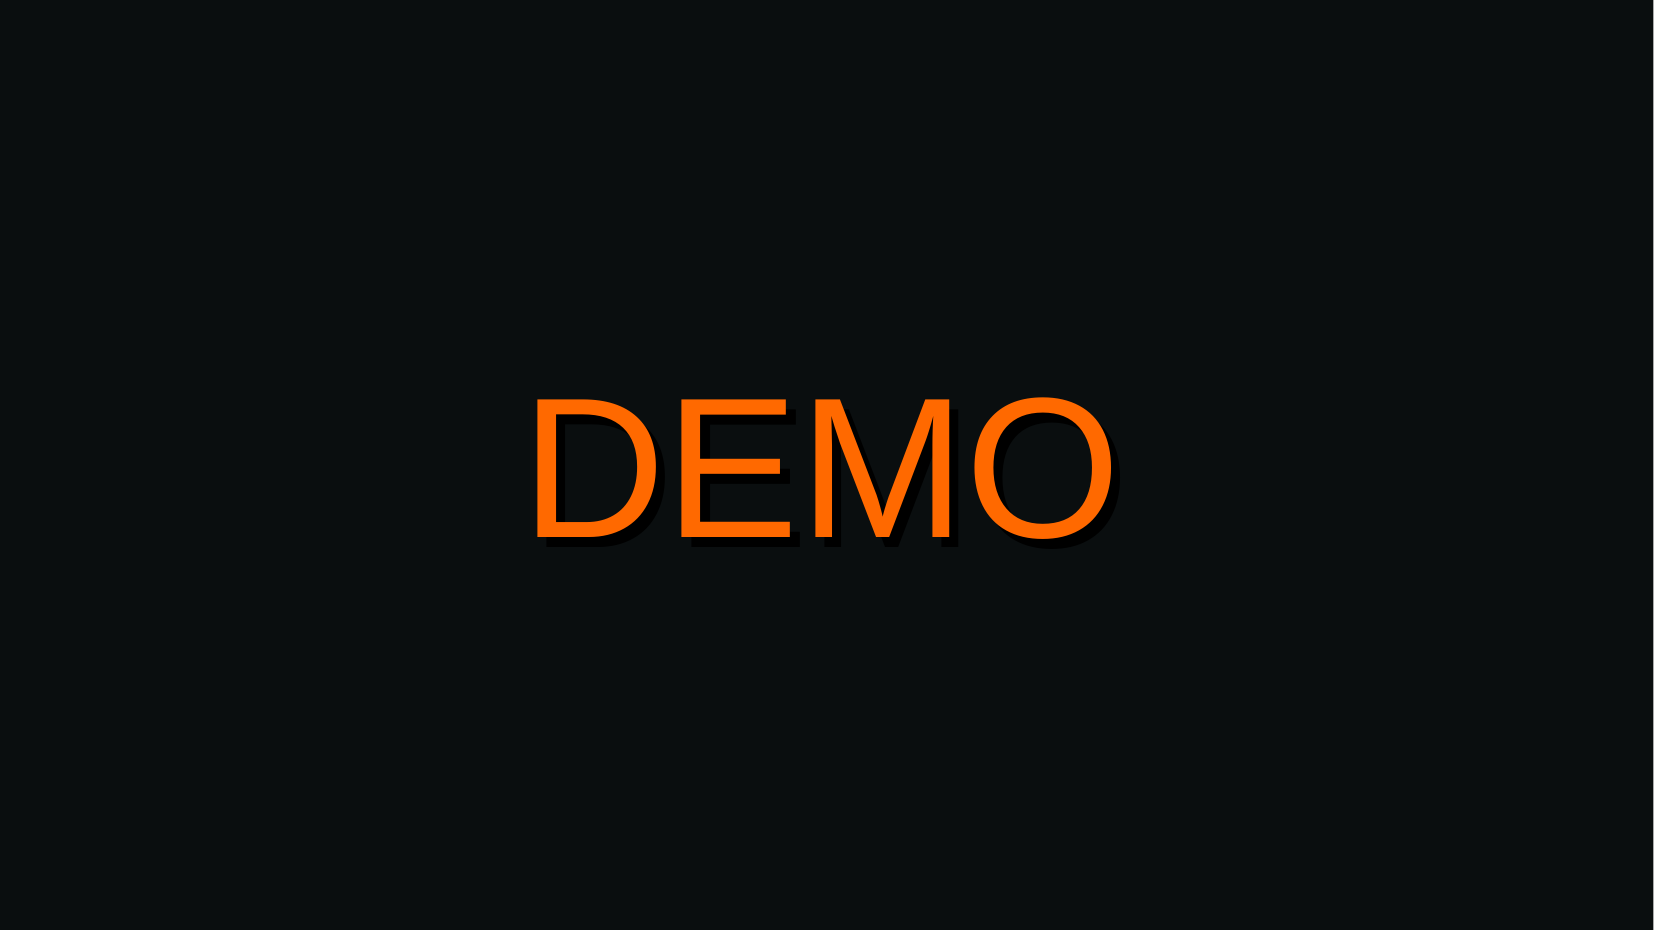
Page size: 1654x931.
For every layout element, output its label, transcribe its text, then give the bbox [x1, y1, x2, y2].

title DEMO [77, 262, 1566, 676]
